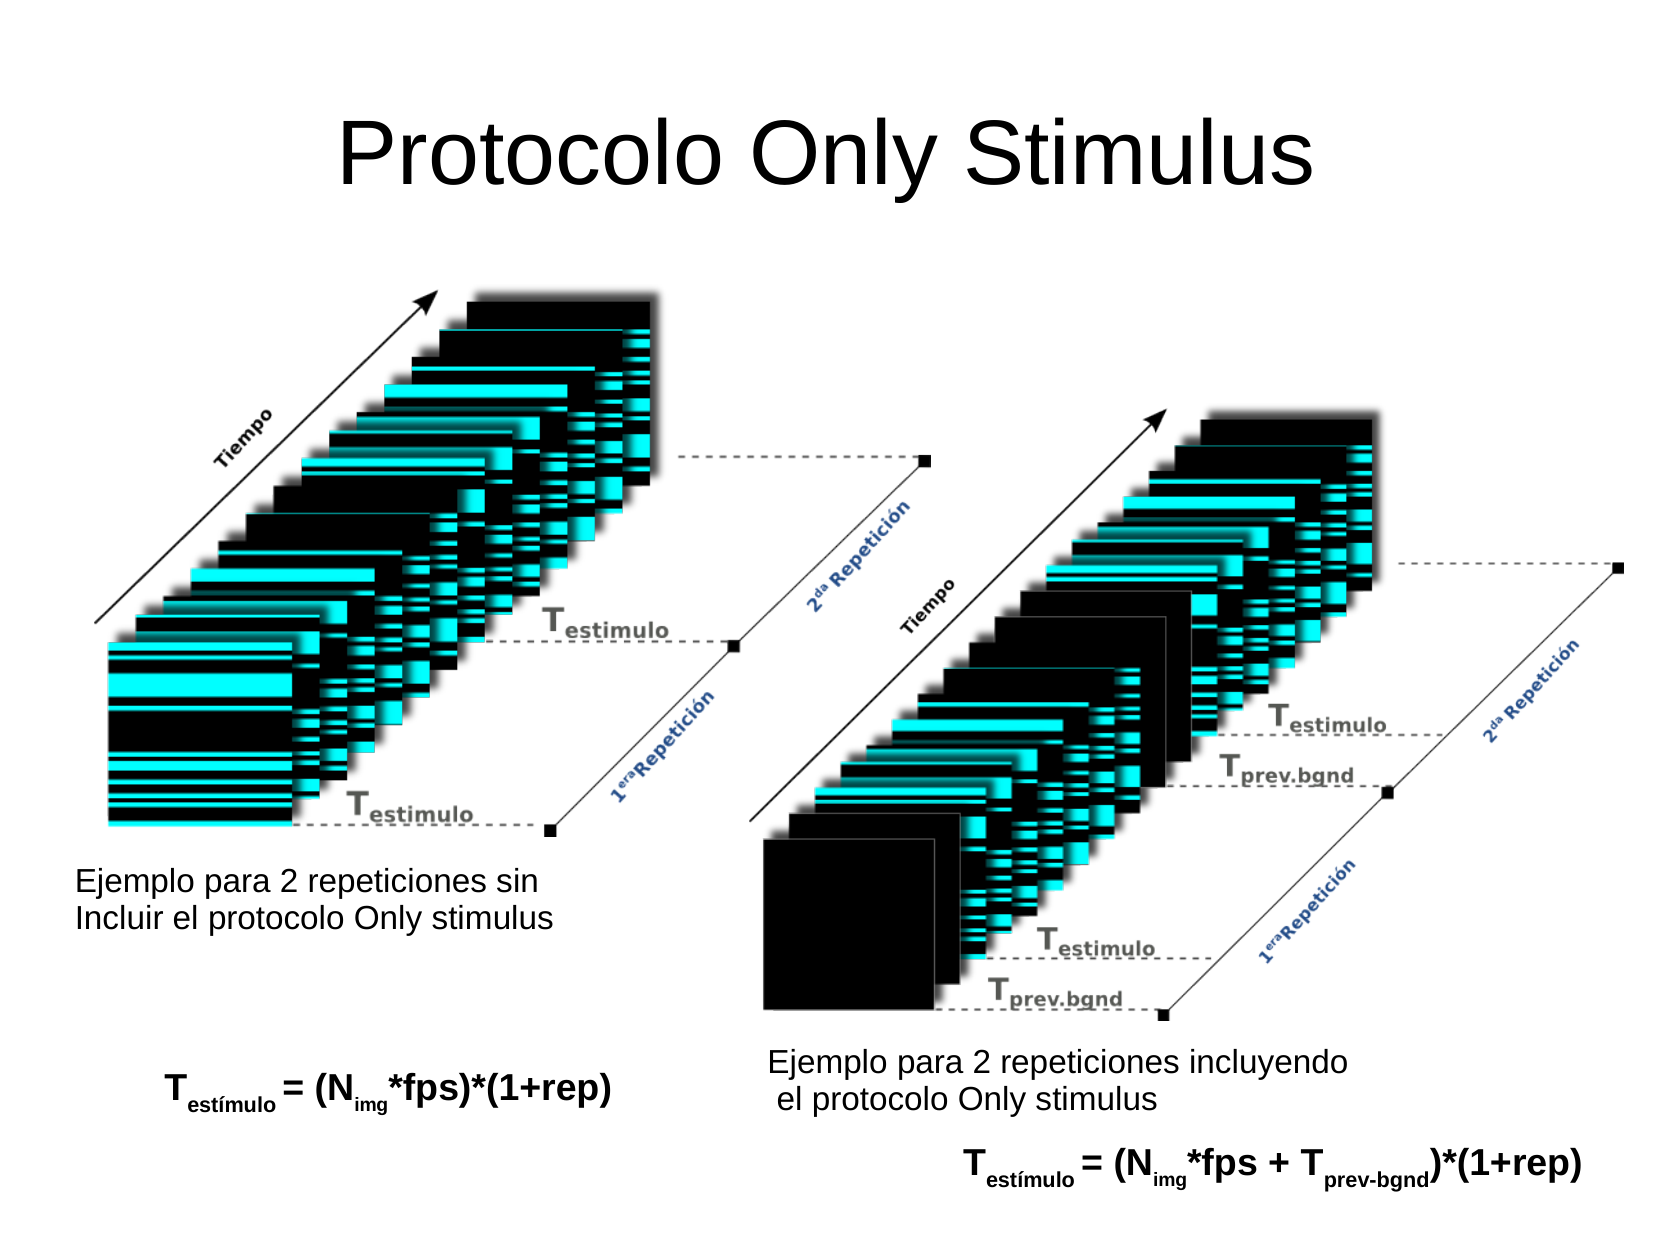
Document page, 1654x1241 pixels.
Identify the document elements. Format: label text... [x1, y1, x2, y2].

text_box Testímulo = (Nimg*fps)*(1+rep) [149, 1059, 627, 1126]
text_box Ejemplo para 2 repeticiones sin Incluir el protocolo Only stimulus [60, 855, 570, 945]
text_box Testímulo = (Nimg*fps + Tprev-bgnd)*(1+rep) [948, 1134, 1598, 1201]
picture [94, 284, 1624, 1021]
title Protocolo Only Stimulus [82, 49, 1571, 257]
text_box Ejemplo para 2 repeticiones incluyendo el protocolo Only stimulus [752, 1035, 1365, 1126]
